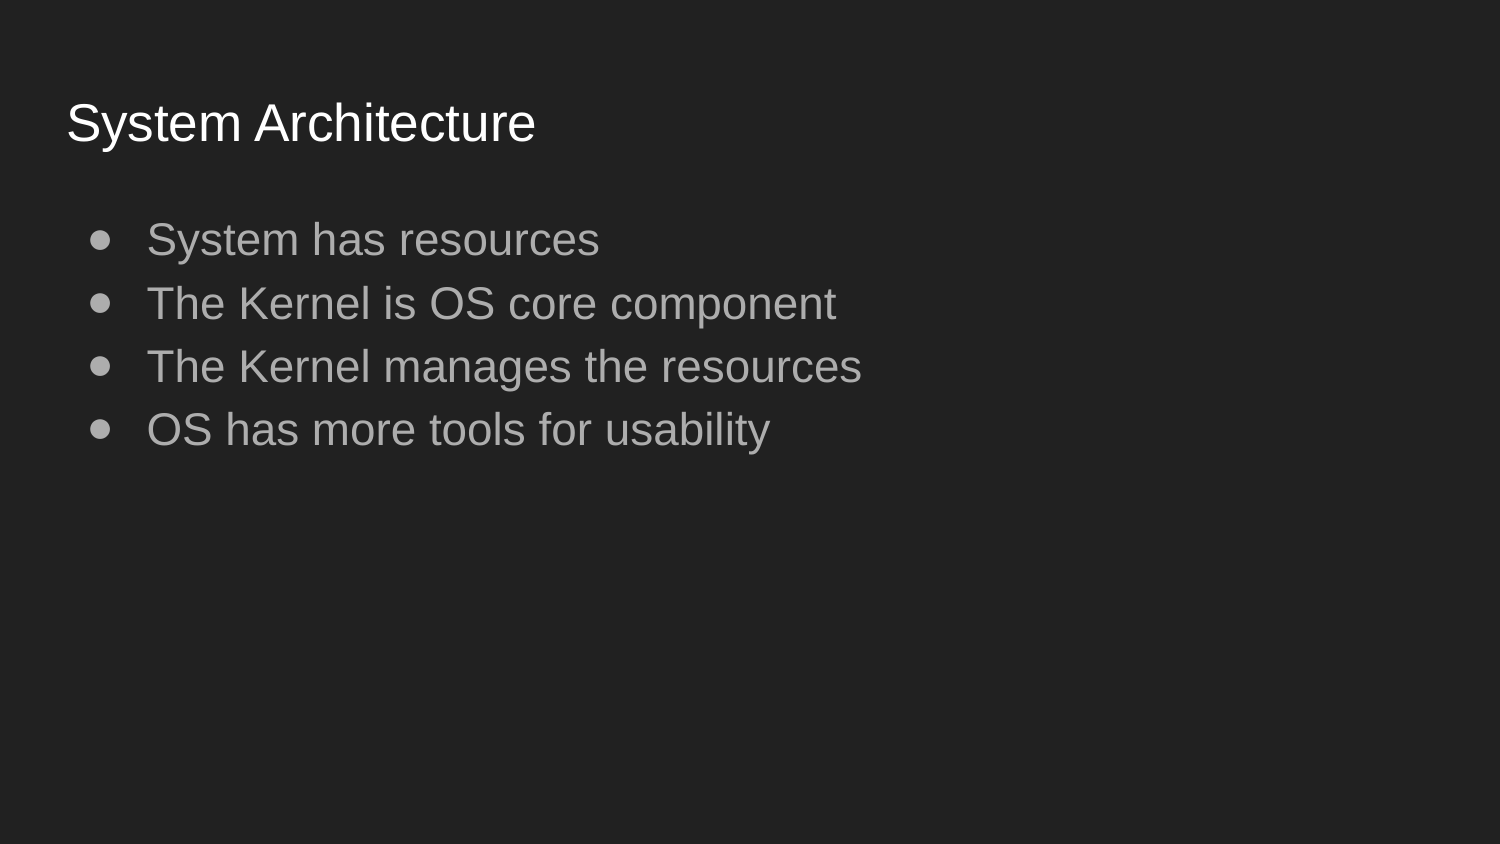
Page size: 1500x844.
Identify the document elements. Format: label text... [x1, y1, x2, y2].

list System has resources The Kernel is OS core component The Kernel manages the resources OS has more tools for usability [56, 186, 992, 570]
title System Architecture [51, 72, 1449, 167]
